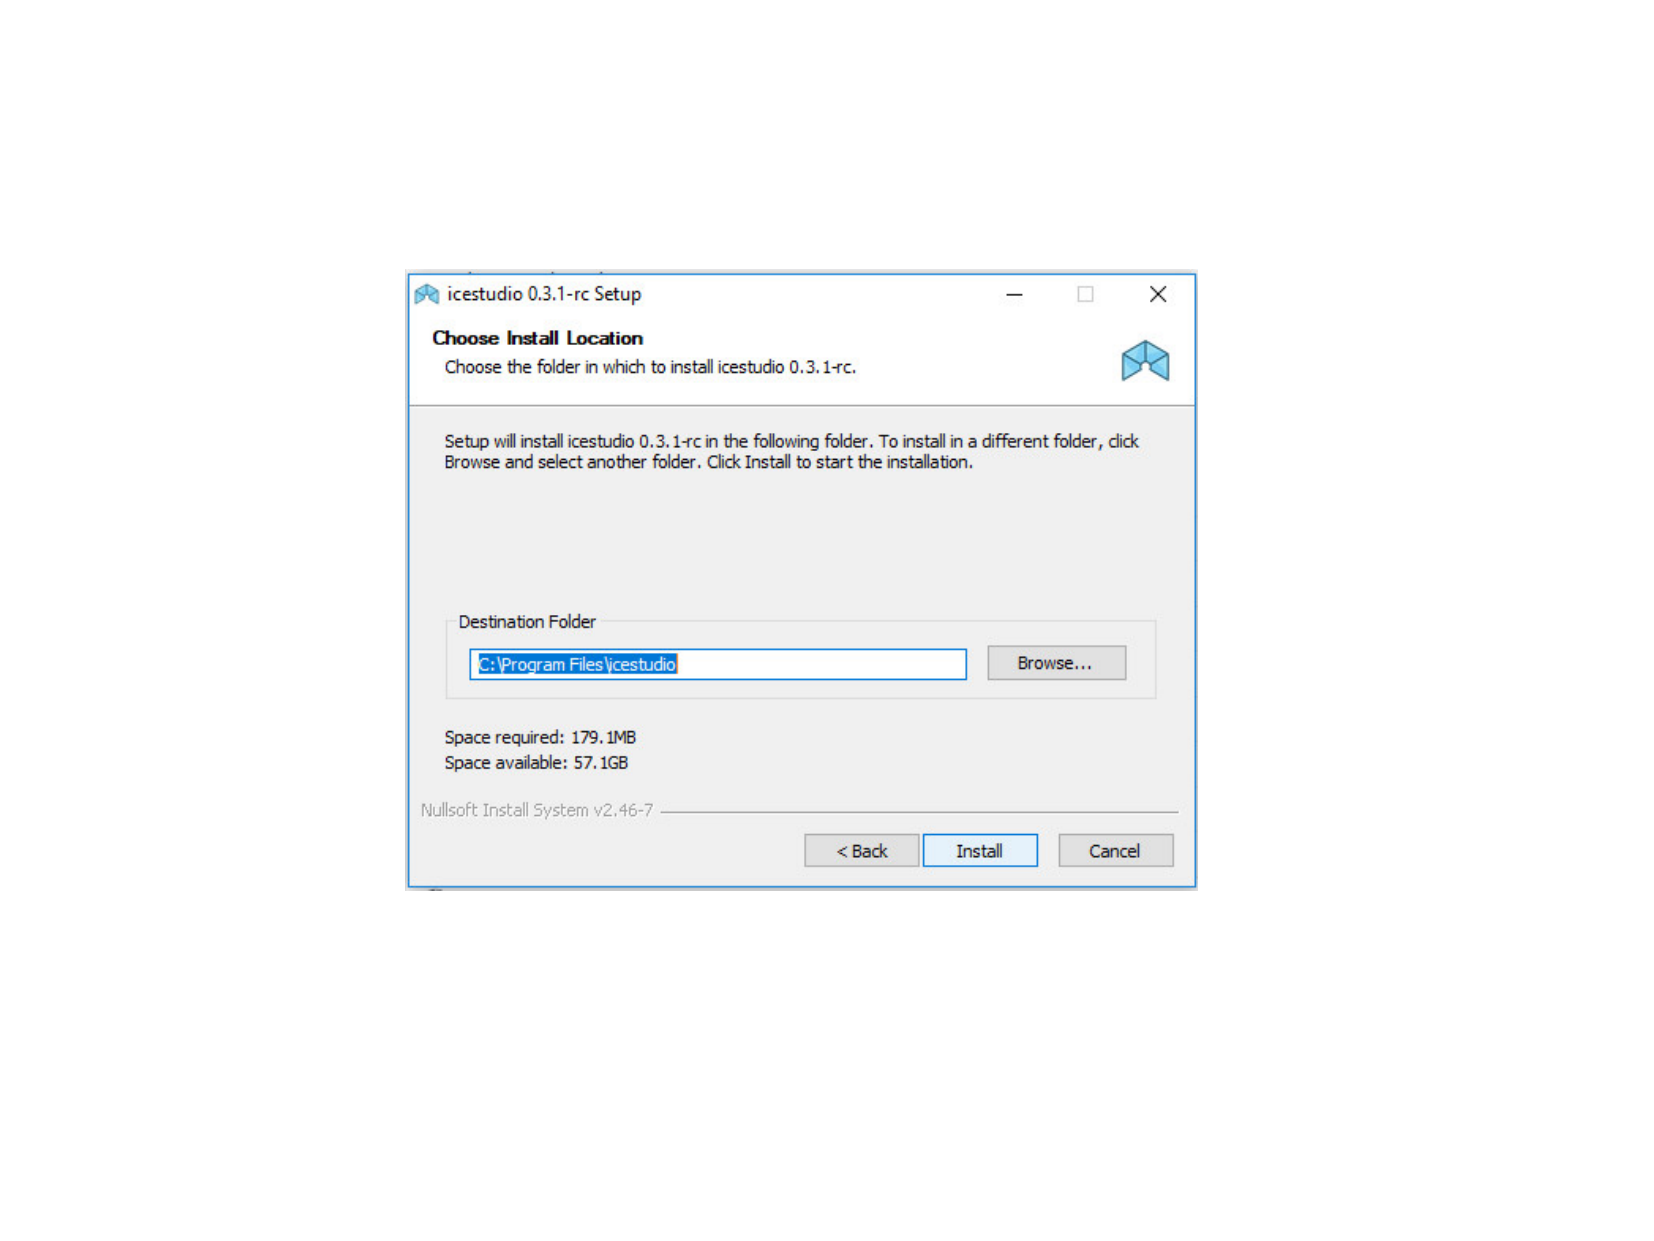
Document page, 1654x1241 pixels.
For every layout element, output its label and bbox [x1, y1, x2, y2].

picture [405, 269, 1198, 891]
